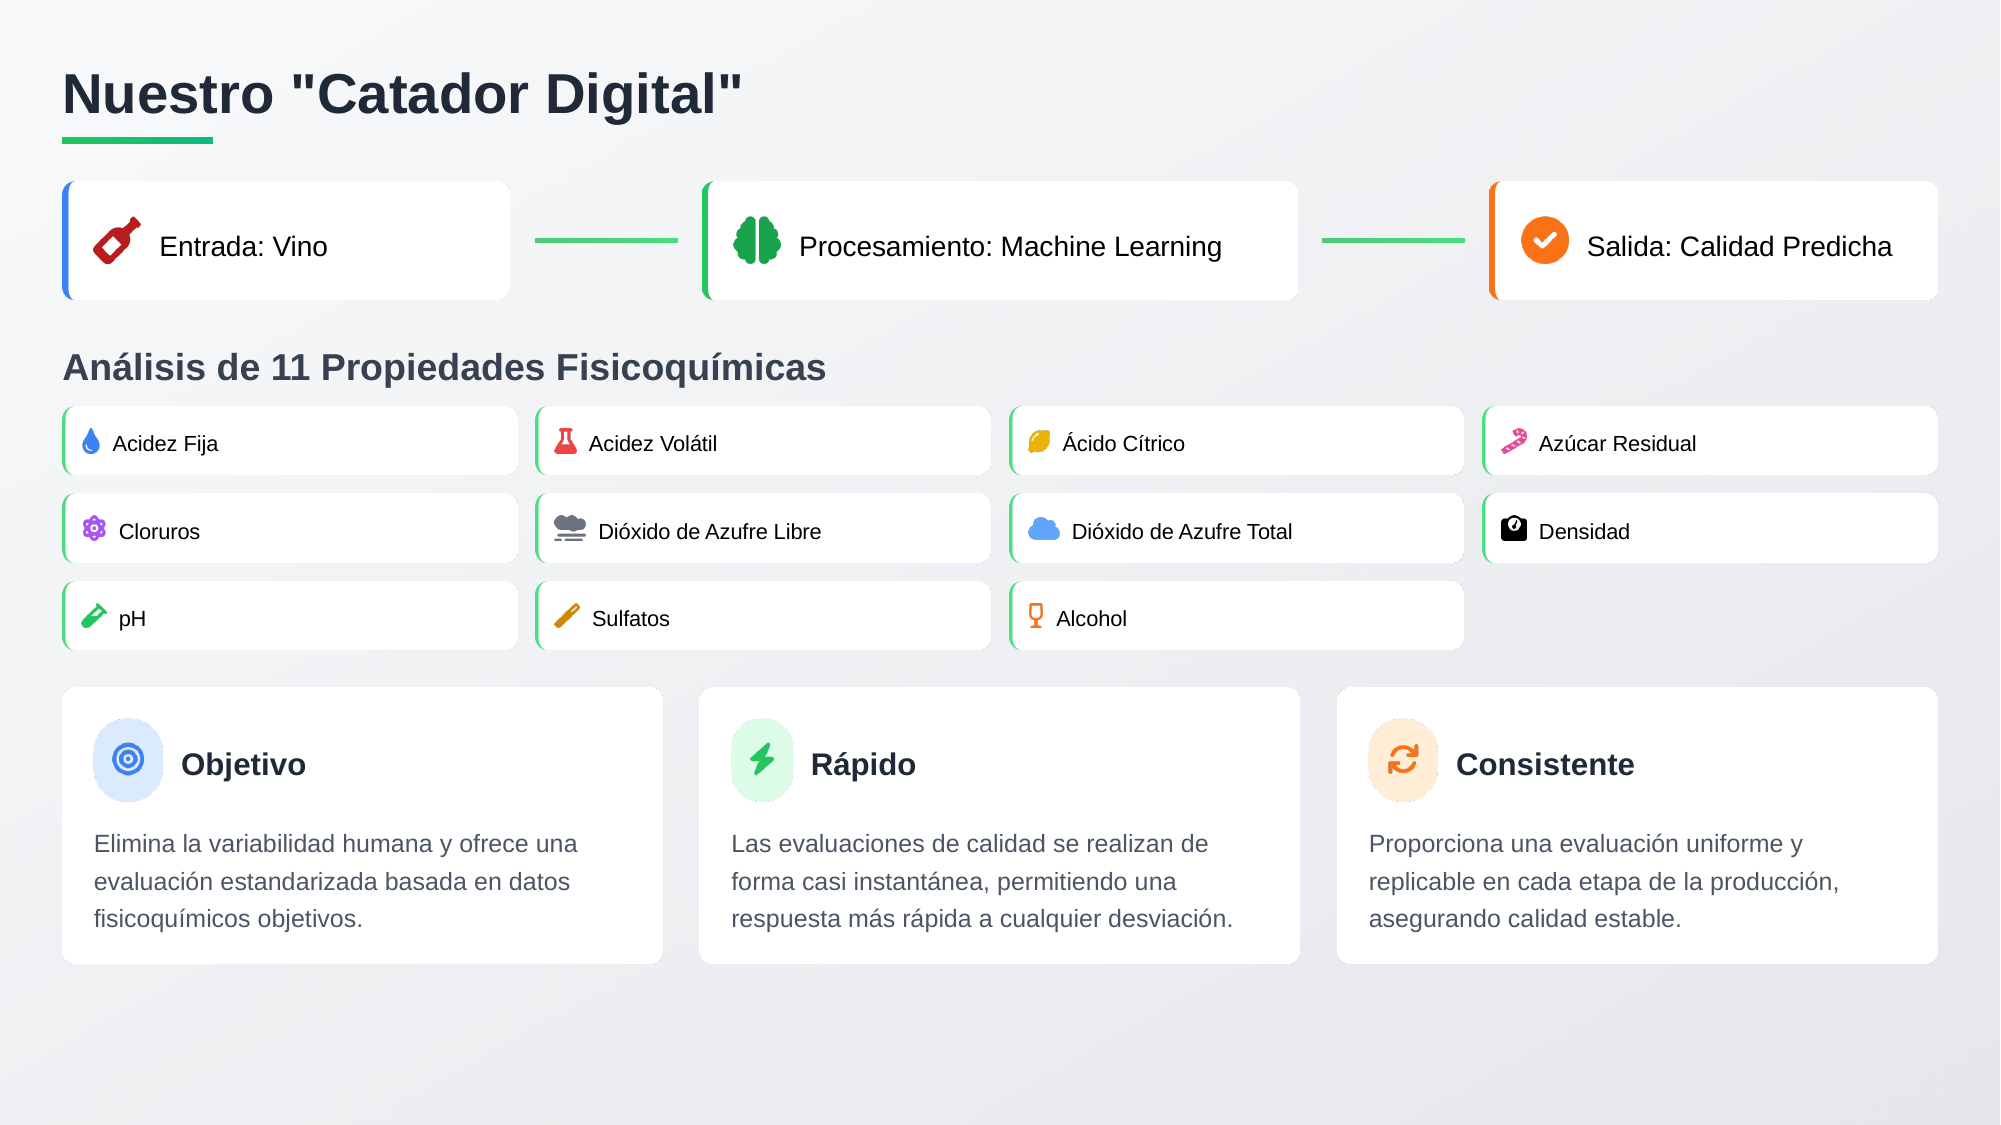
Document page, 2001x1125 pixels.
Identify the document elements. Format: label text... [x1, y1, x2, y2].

text_box pH [118, 600, 153, 632]
text_box Procesamiento: Machine Learning [799, 218, 1312, 263]
text_box Consistente [1456, 738, 1671, 783]
text_box Acidez Volátil [589, 425, 746, 457]
text_box Objetivo [181, 738, 332, 783]
text_box Nuestro "Catador Digital" [62, 62, 1938, 125]
text_box Cloruros [118, 512, 218, 544]
text_box Dióxido de Azufre Total [1071, 512, 1340, 544]
text_box Las evaluaciones de calidad se realizan de forma casi instantánea, permitiendo una respuesta más rápida a cualquier desviación. [731, 820, 1269, 933]
text_box Rápido [810, 738, 938, 783]
text_box Dióxido de Azufre Libre [598, 512, 870, 544]
text_box Entrada: Vino [159, 218, 364, 263]
picture [0, 0, 2001, 1125]
text_box Proporciona una evaluación uniforme y replicable en cada etapa de la producción, asegurando calidad estable. [1368, 820, 1907, 933]
text_box Acidez Fija [112, 425, 241, 457]
text_box Salida: Calidad Predicha [1586, 218, 1957, 263]
text_box Alcohol [1056, 600, 1143, 632]
text_box Sulfatos [592, 600, 687, 632]
text_box Ácido Cítrico [1062, 425, 1212, 457]
text_box Densidad [1538, 512, 1650, 544]
text_box Azúcar Residual [1539, 425, 1731, 457]
text_box Elimina la variabilidad humana y ofrece una evaluación estandarizada basada en datos fisicoquímicos objetivos. [93, 820, 632, 933]
text_box Análisis de 11 Propiedades Fisicoquímicas [62, 337, 2000, 388]
